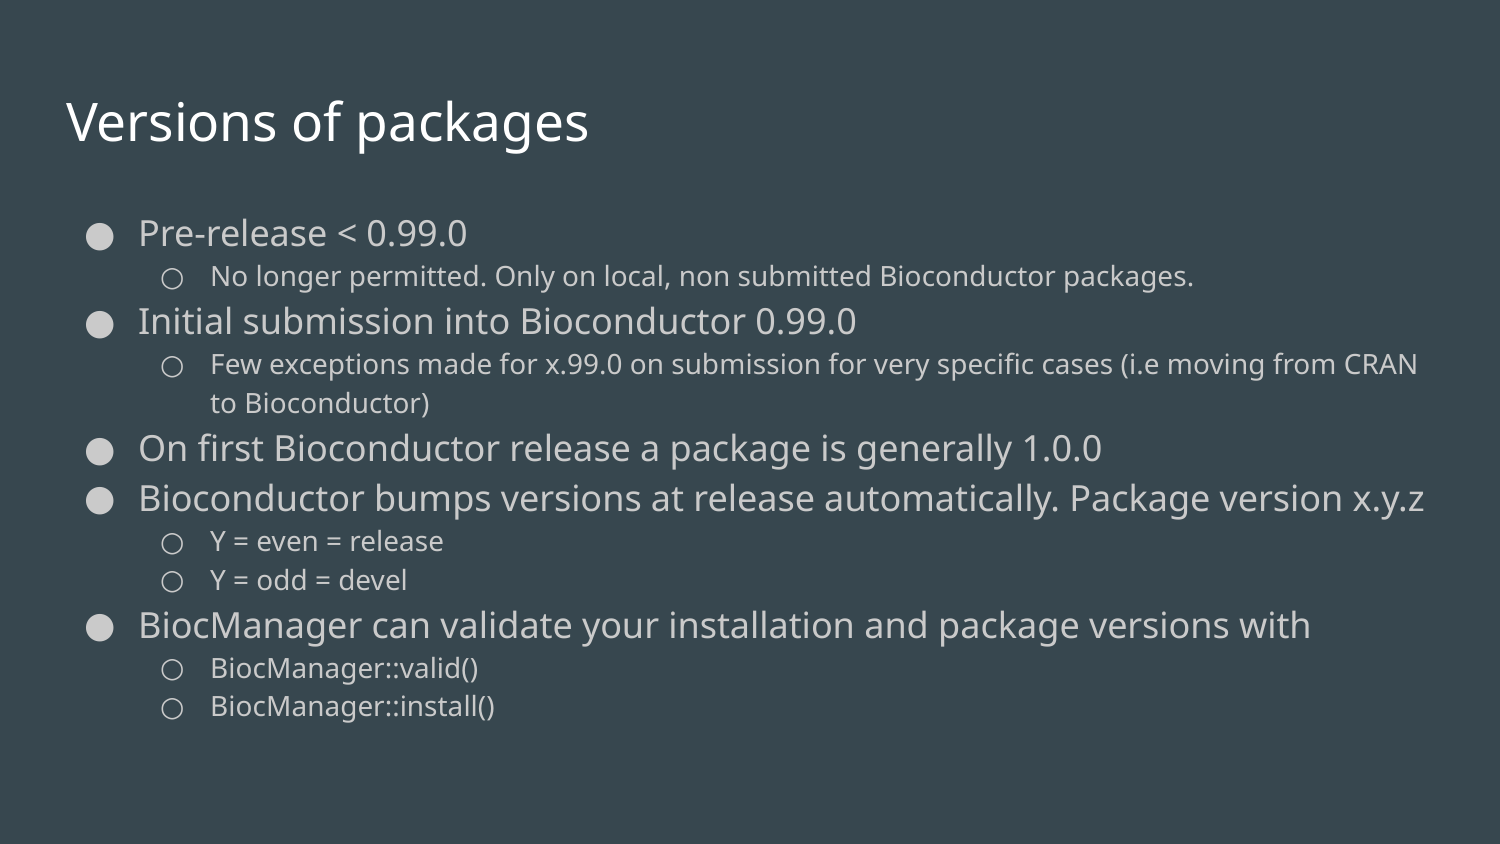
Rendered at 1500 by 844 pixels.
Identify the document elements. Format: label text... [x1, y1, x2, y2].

list Pre-release < 0.99.0 No longer permitted. Only on local, non submitted Bioconductor packages. Initial submission into Bioconductor 0.99.0 Few exceptions made for x.99.0 on submission for very specific cases (i.e moving from CRAN to Bioconductor) On first Bioconductor release a package is generally 1.0.0 Bioconductor bumps versions at release automatically. Package version x.y.z Y = even = release Y = odd = devel BiocManager can validate your installation and package versions with BiocManager::valid() BiocManager::install() [51, 189, 1449, 750]
title Versions of packages [51, 72, 1449, 167]
